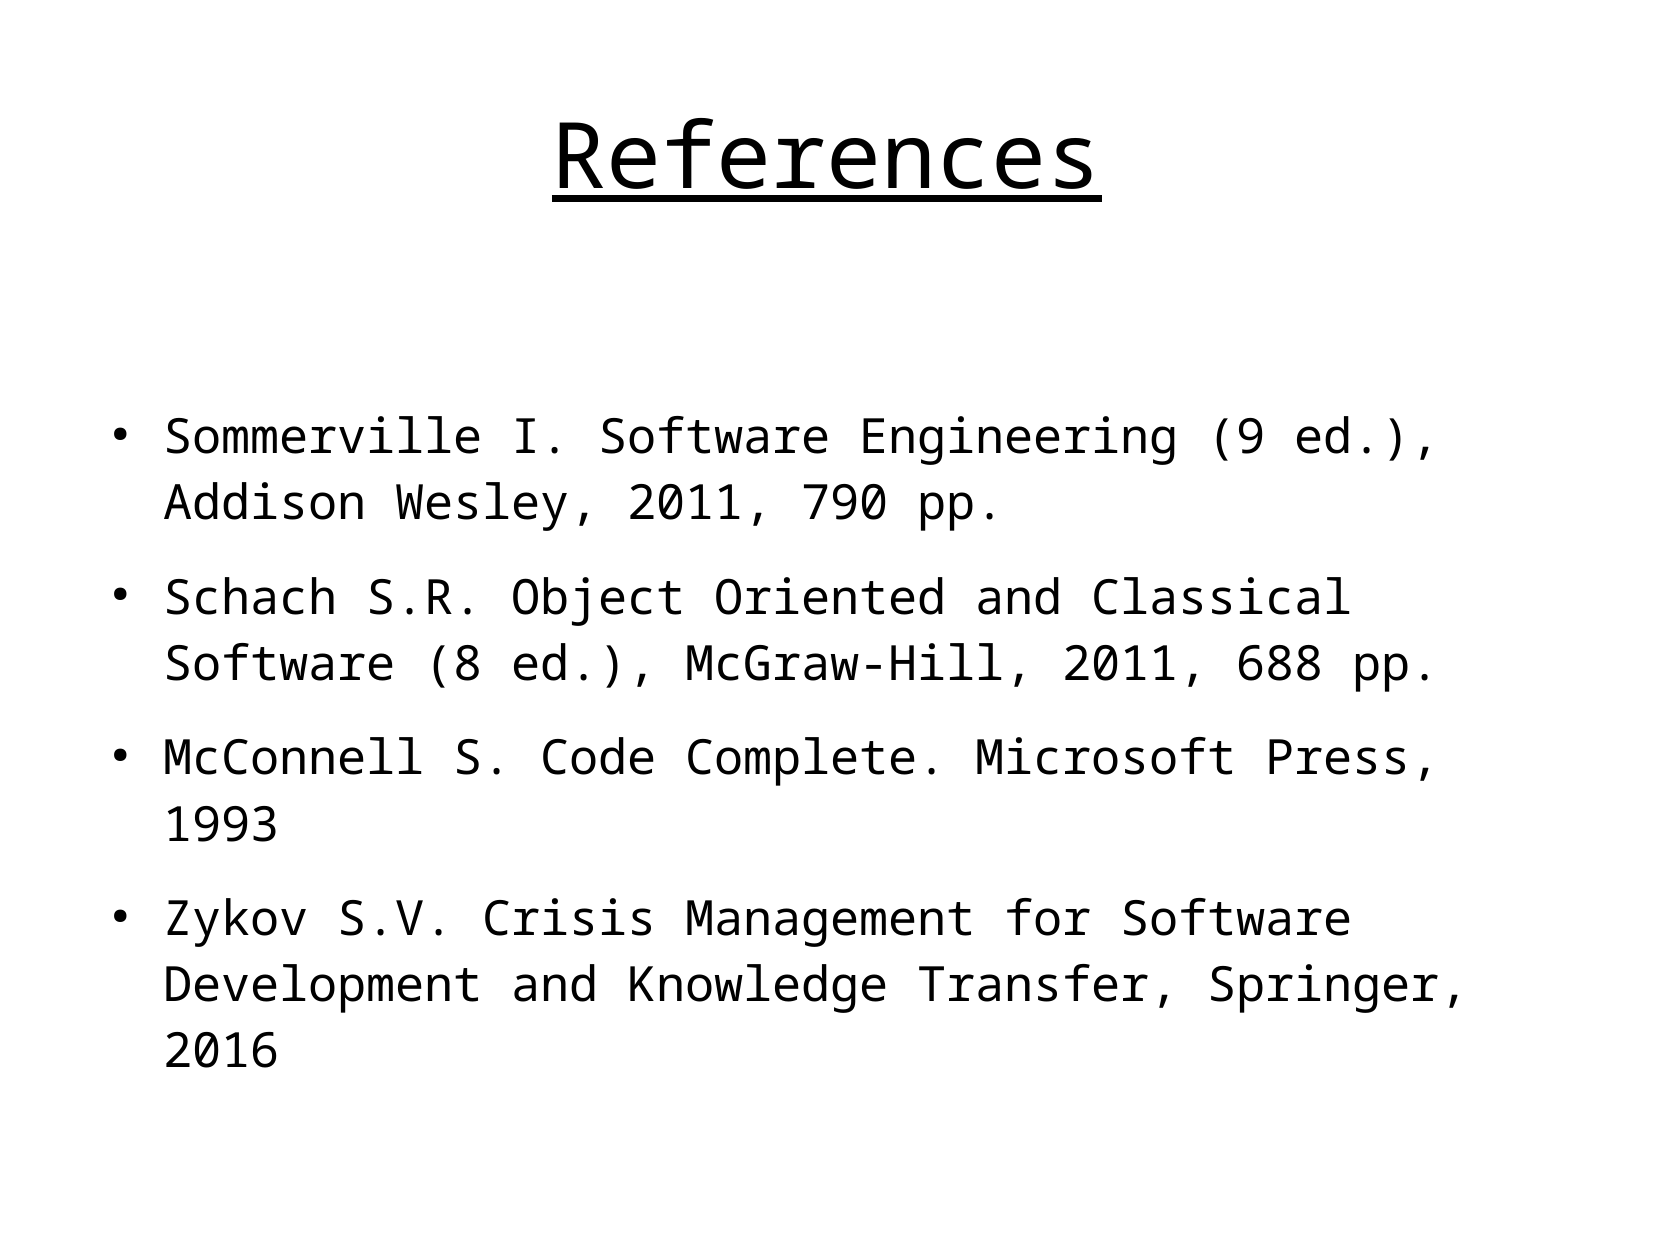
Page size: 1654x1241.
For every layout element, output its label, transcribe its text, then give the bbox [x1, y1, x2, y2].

title References [82, 49, 1571, 257]
list Sommerville I. Software Engineering (9 ed.), Addison Wesley, 2011, 790 pp. Schach S.R. Object Oriented and Classical Software (8 ed.), McGraw-Hill, 2011, 688 pp. McConnell S. Code Complete. Microsoft Press, 1993 Zykov S.V. Crisis Management for Software Development and Knowledge Transfer, Springer, 2016 [94, 307, 1583, 1087]
